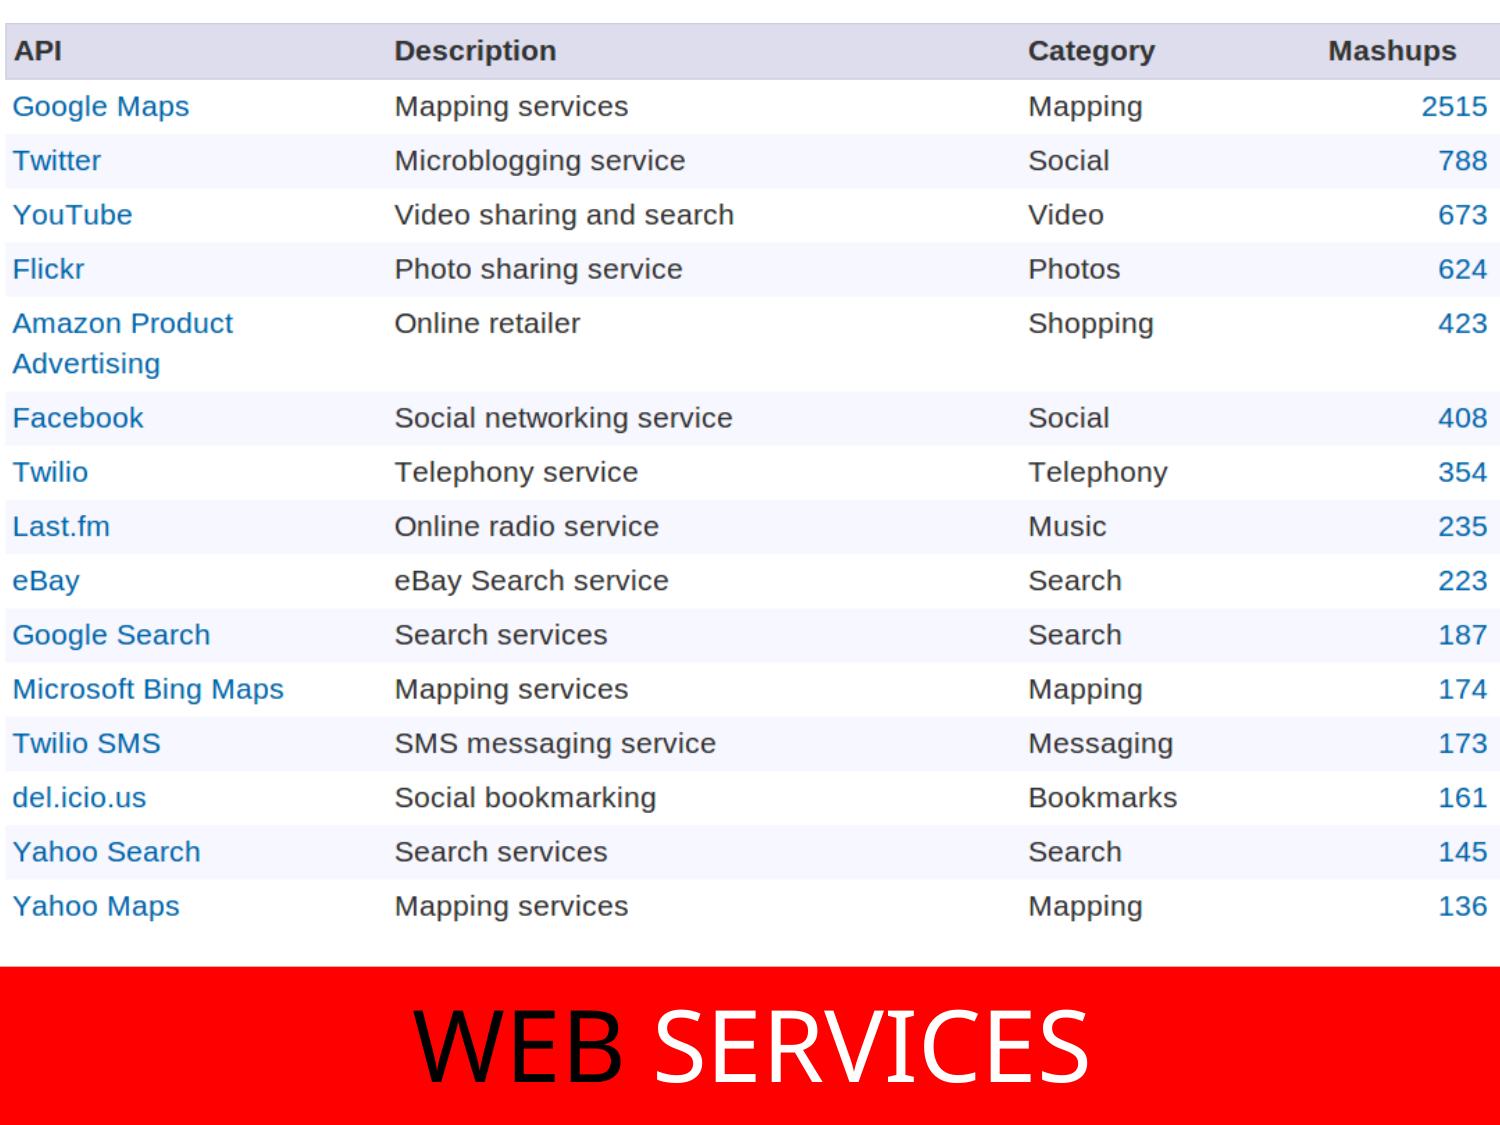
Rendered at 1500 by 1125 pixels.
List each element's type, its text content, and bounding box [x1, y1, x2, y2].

picture [4, 23, 1500, 934]
list WEB SERVICES [28, 974, 1478, 1111]
